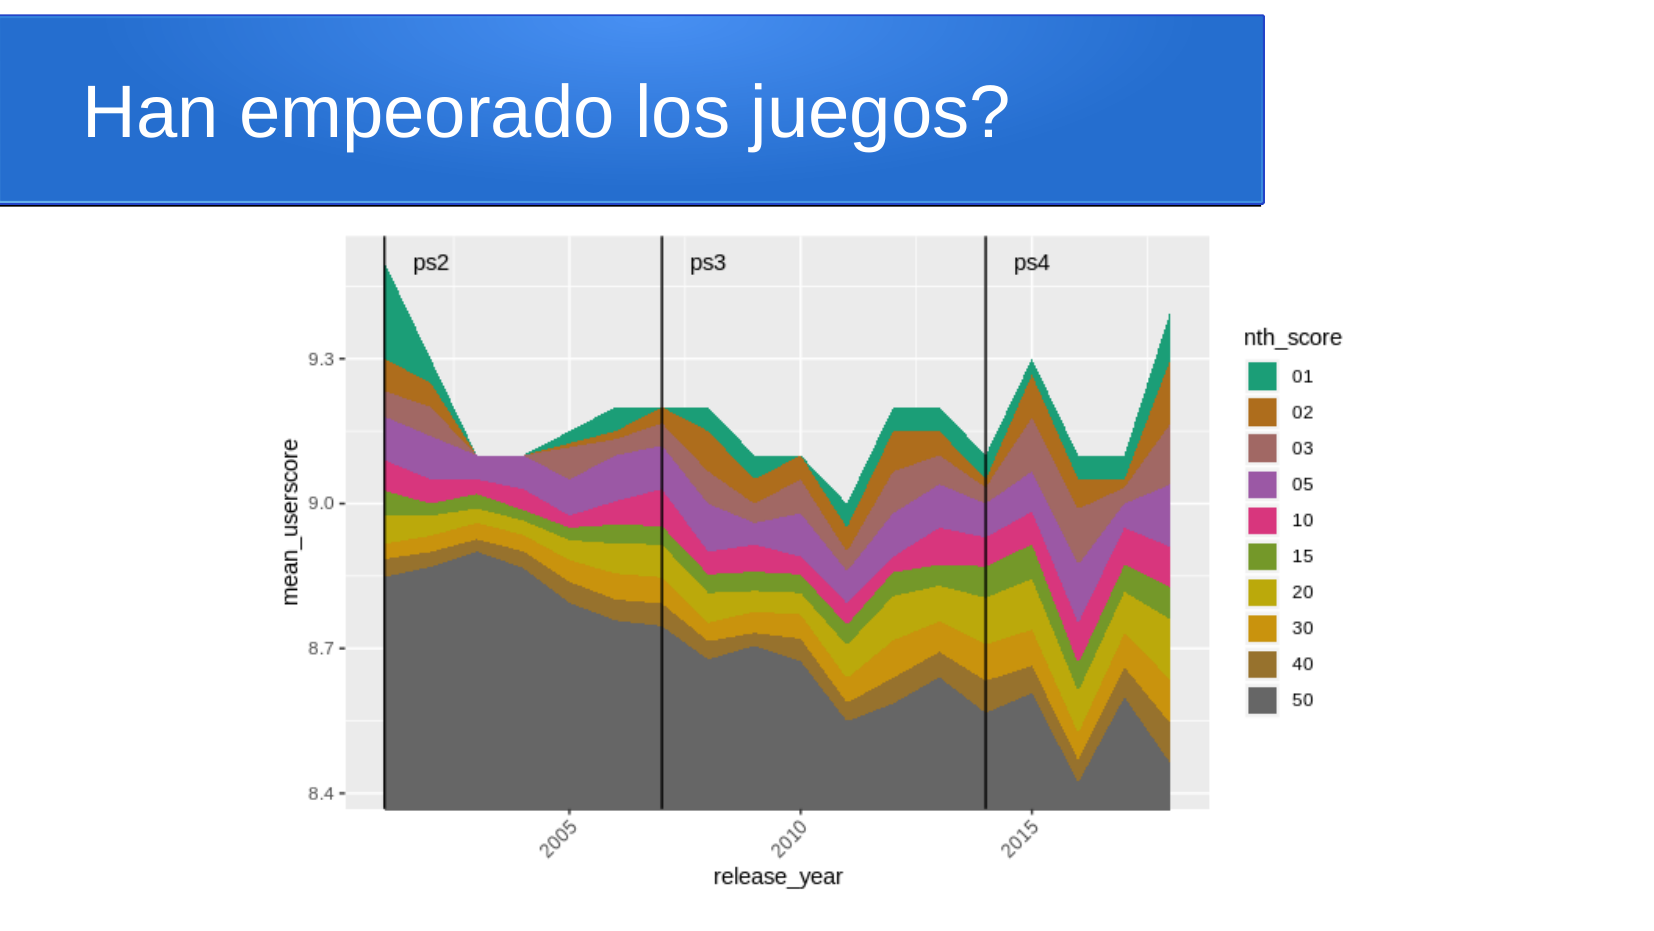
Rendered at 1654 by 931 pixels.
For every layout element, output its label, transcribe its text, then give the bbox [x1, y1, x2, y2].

title Han empeorado los juegos? [82, 35, 1235, 189]
picture [271, 225, 1366, 901]
